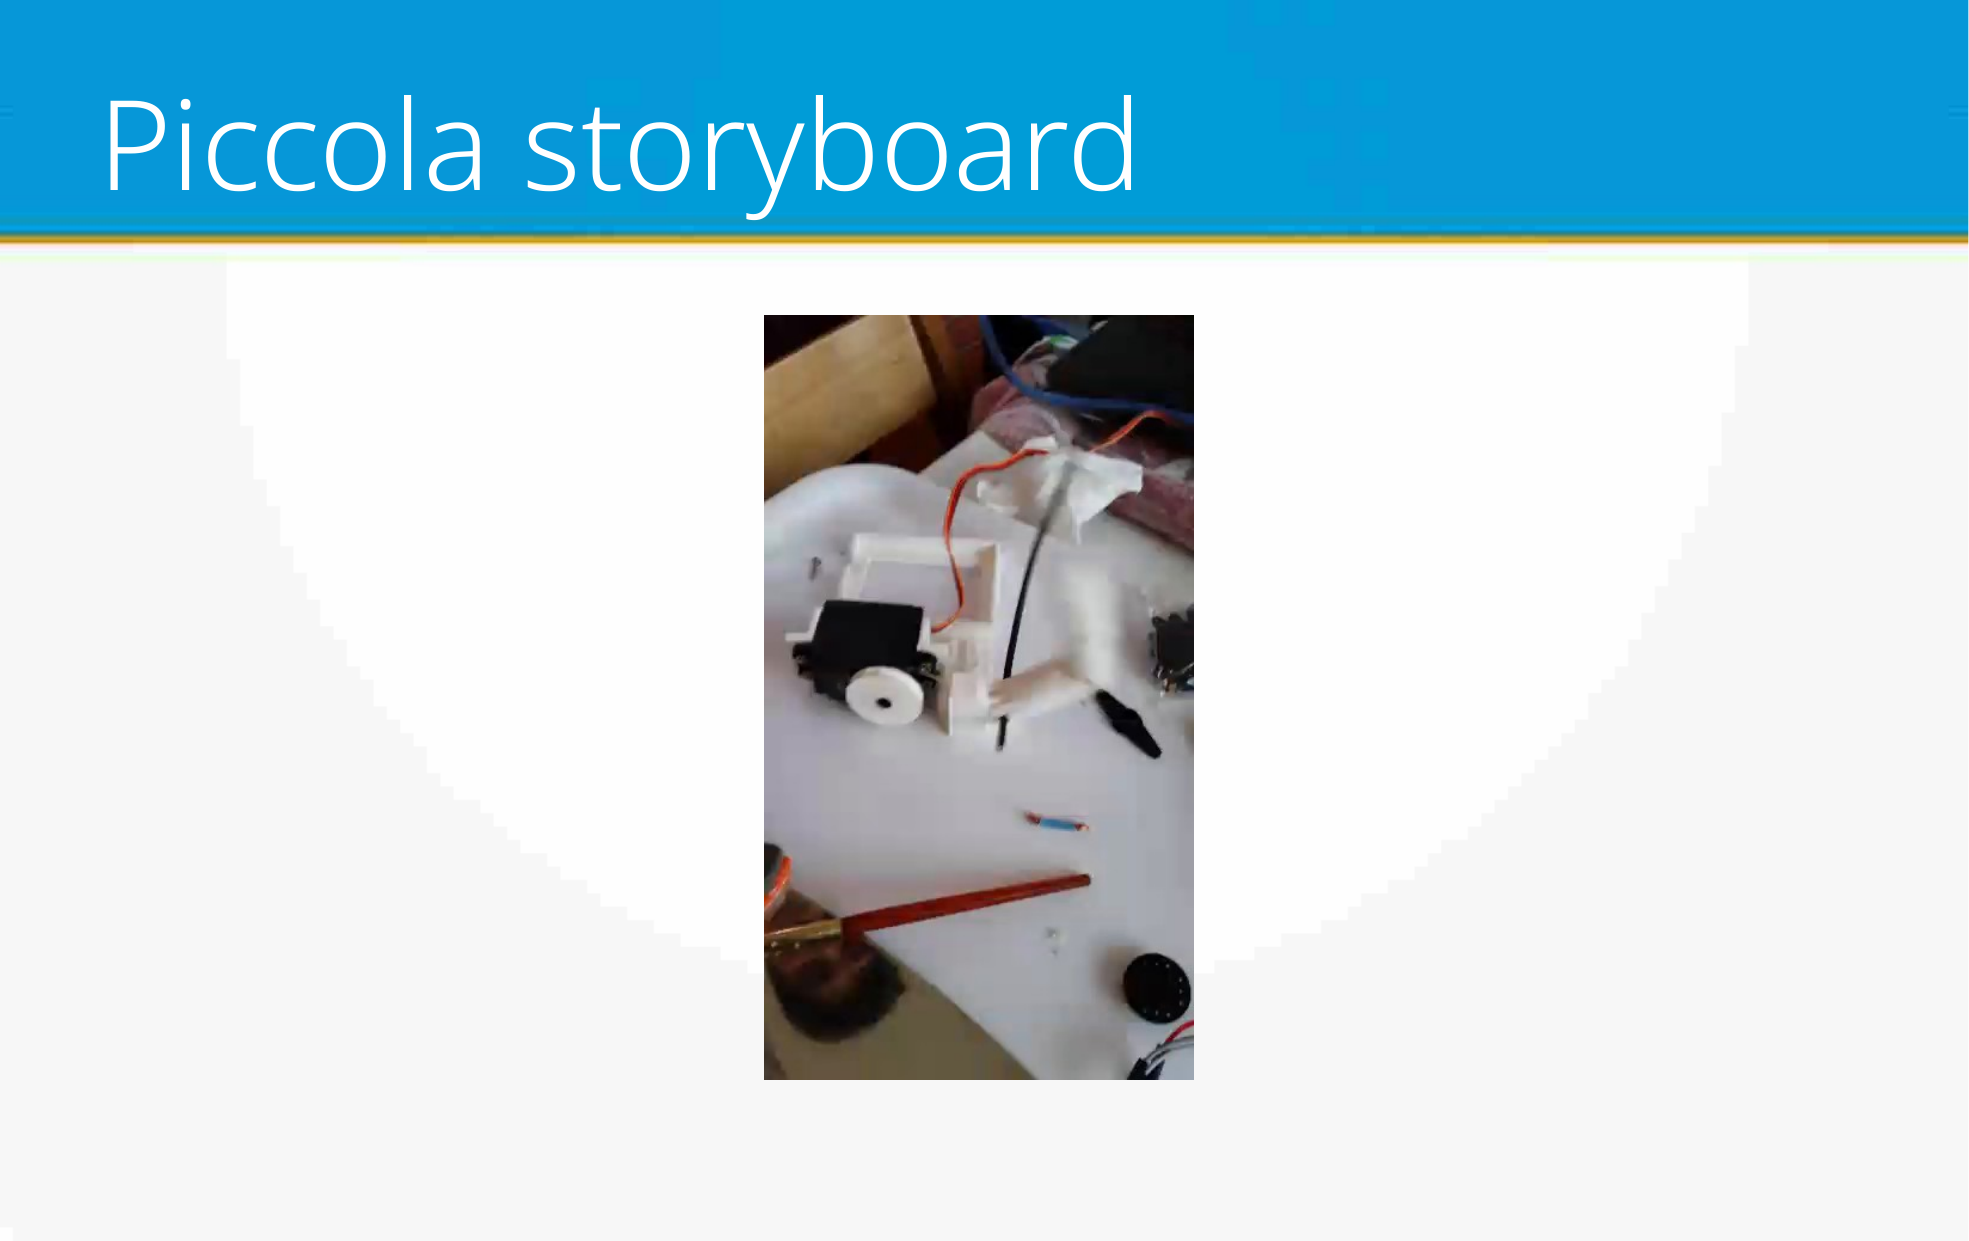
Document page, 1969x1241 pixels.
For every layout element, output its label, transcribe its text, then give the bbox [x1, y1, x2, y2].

title Piccola storyboard [98, 19, 1870, 227]
picture [0, 232, 1969, 1241]
text_box [763, 315, 1195, 1081]
